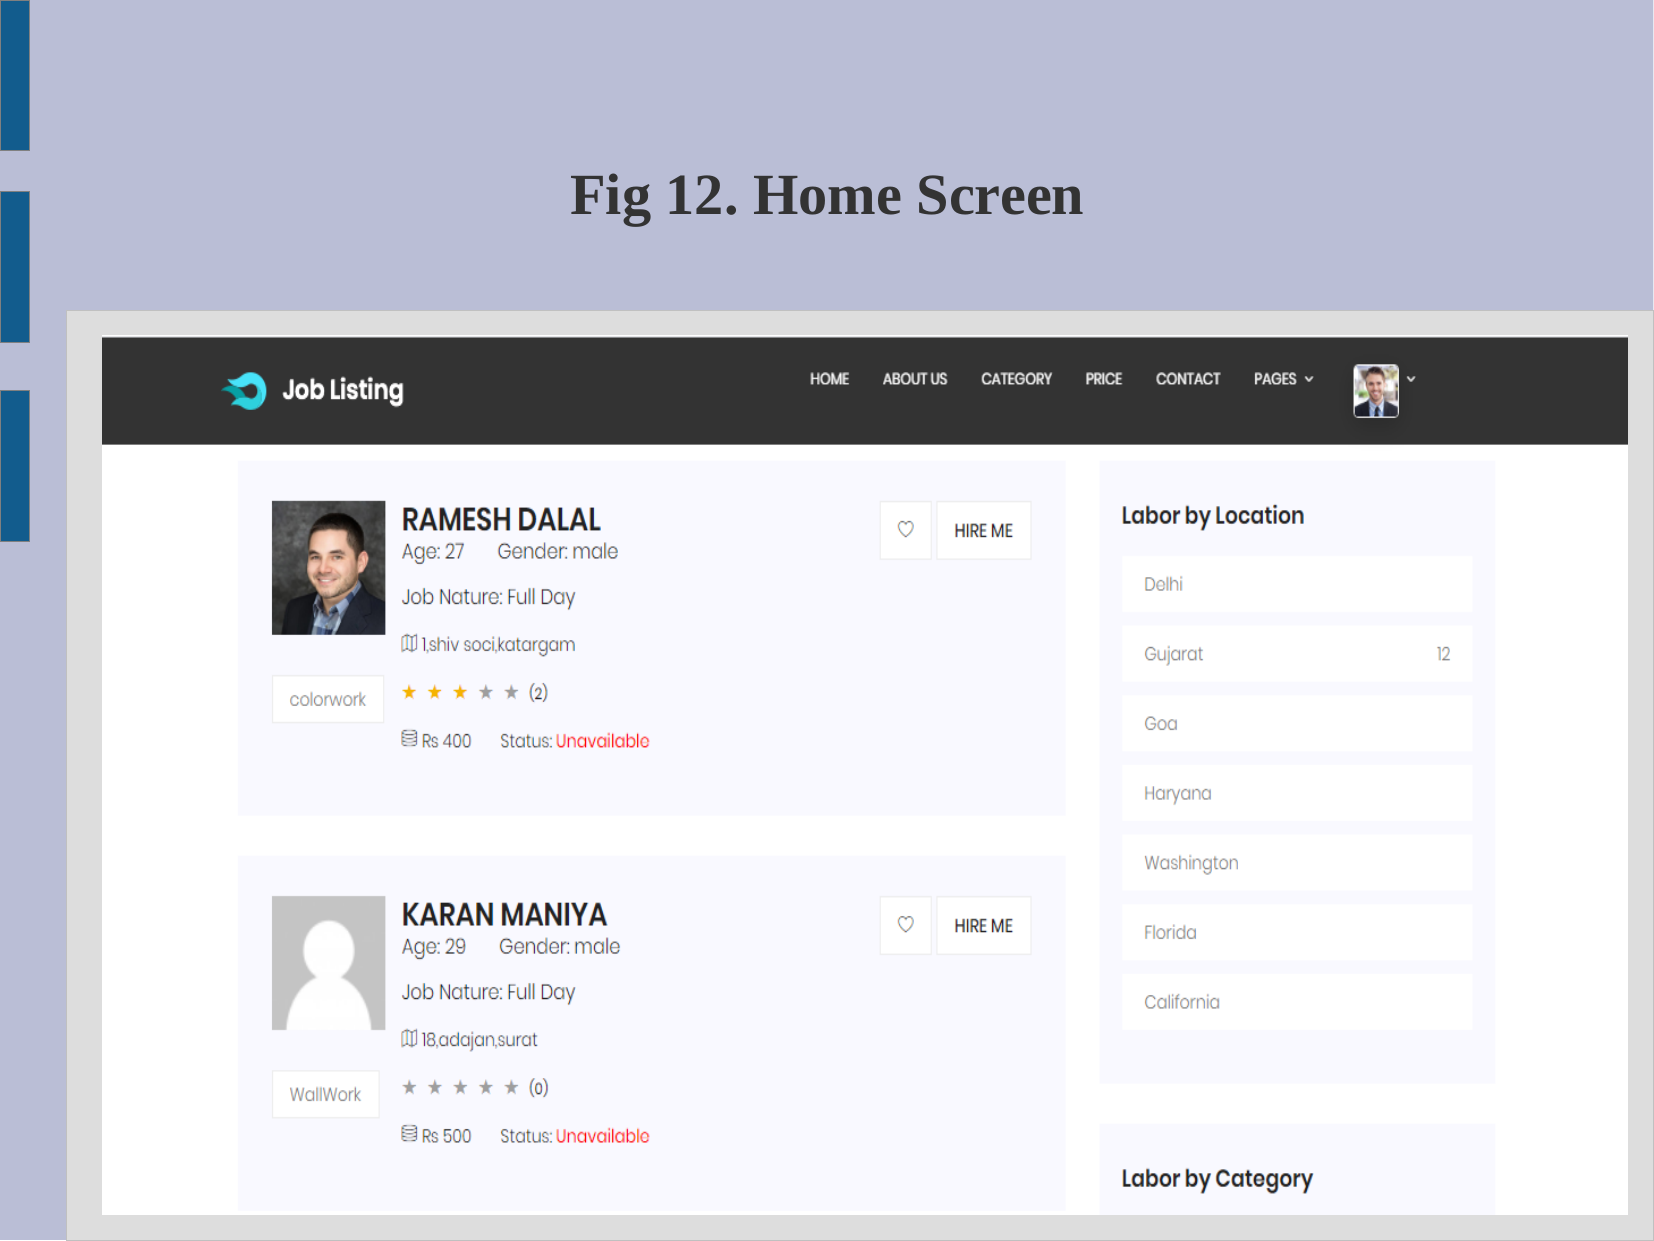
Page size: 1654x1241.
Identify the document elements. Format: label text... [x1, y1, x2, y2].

picture [102, 335, 1628, 1216]
title Fig 12. Home Screen [121, 91, 1534, 299]
